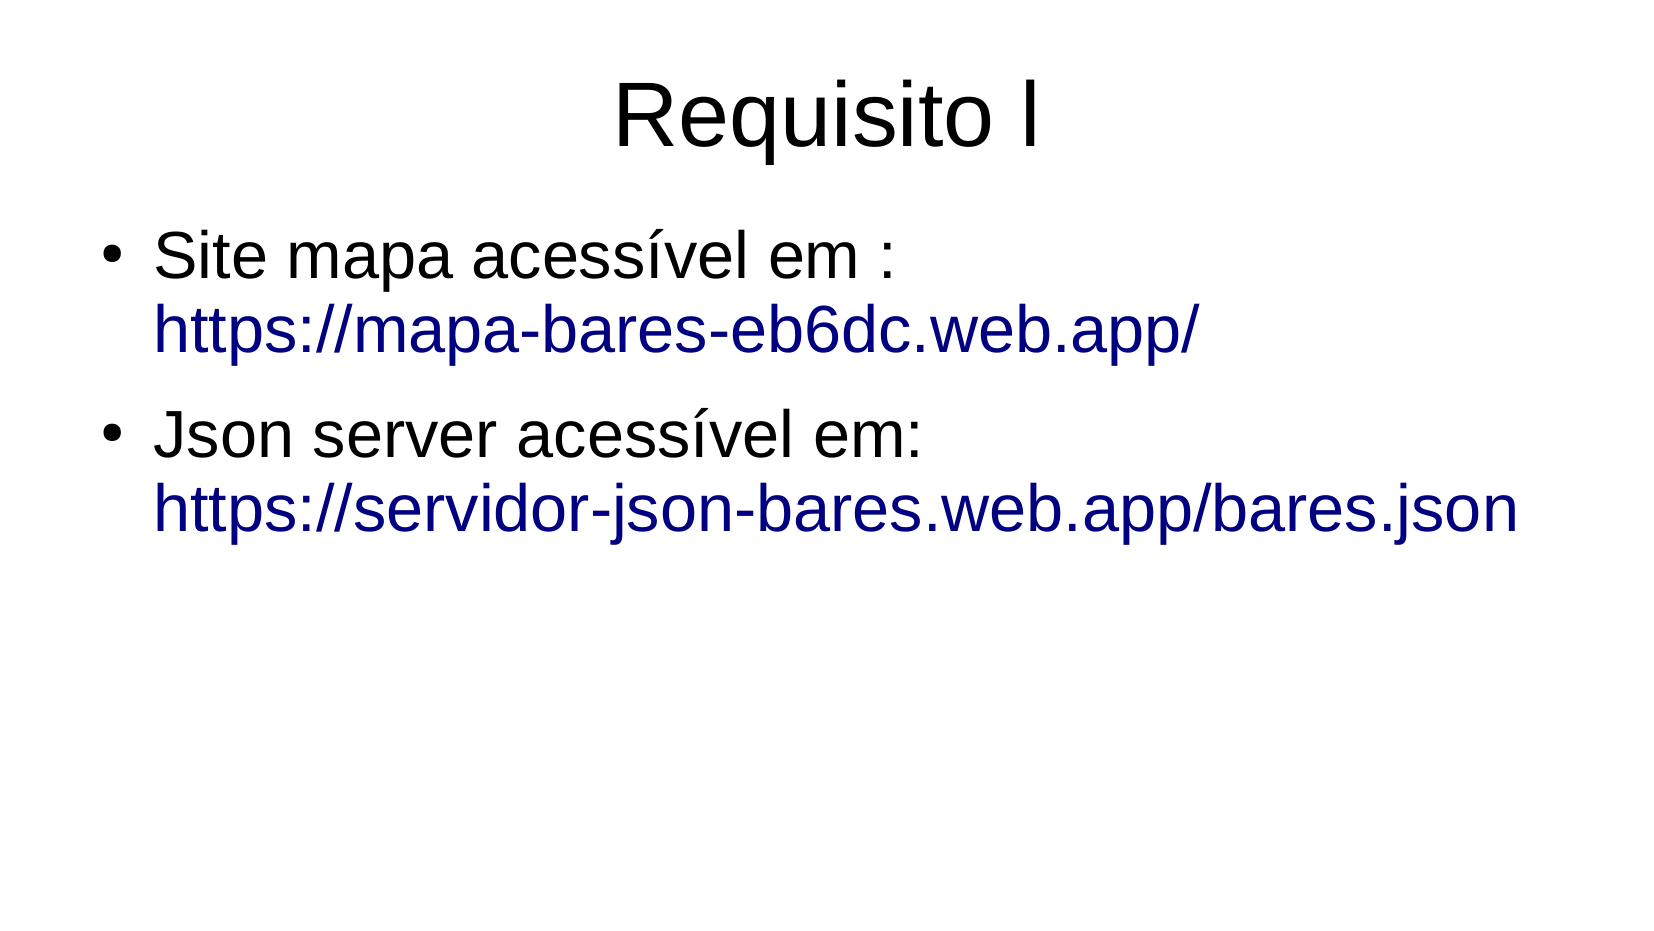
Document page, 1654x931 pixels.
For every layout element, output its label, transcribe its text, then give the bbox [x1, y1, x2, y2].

list Site mapa acessível em : https://mapa-bares-eb6dc.web.app/ Json server acessível em:https://servidor-json-bares.web.app/bares.json [82, 217, 1571, 758]
title Requisito l [82, 37, 1571, 193]
